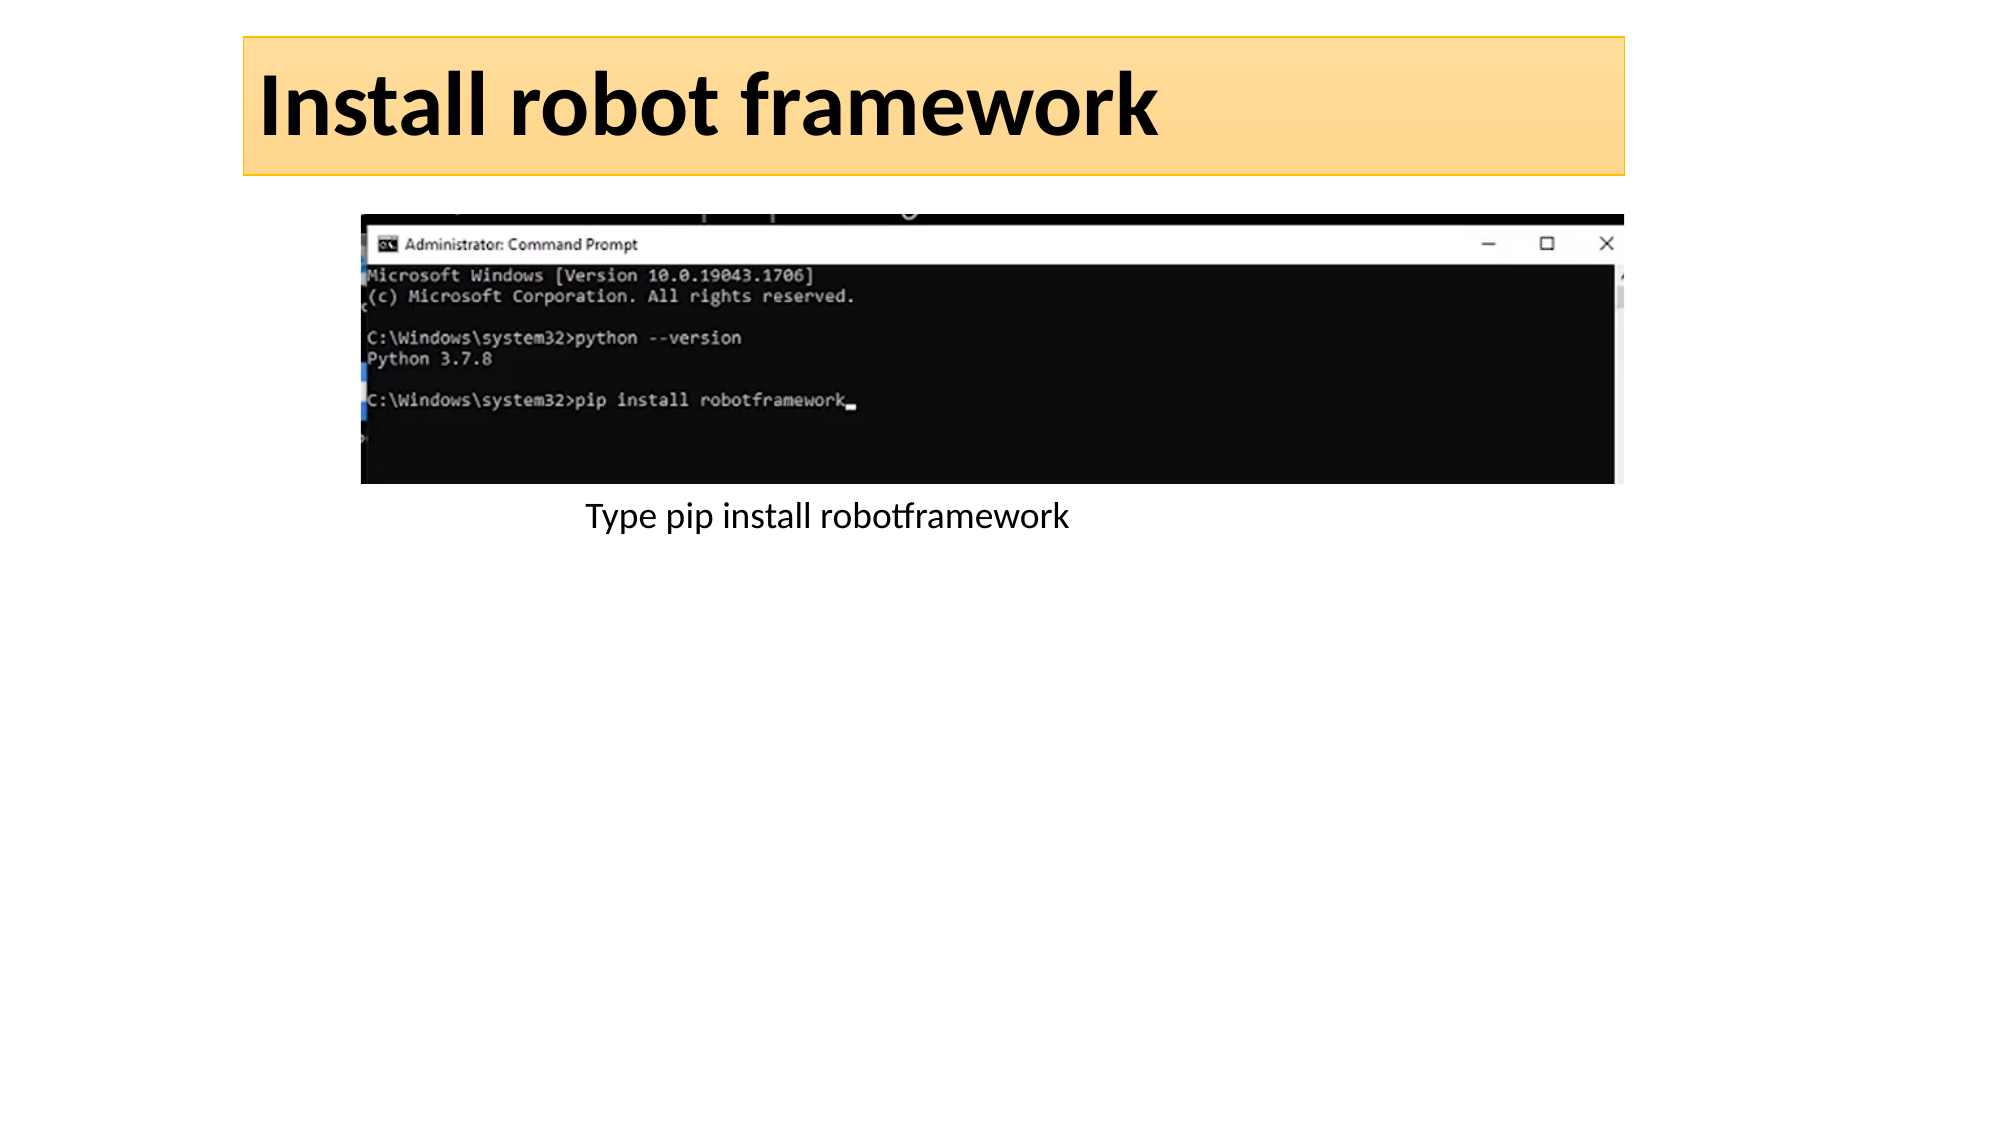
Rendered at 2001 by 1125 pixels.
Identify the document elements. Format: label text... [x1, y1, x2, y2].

picture [360, 214, 1625, 484]
title Install robot framework [243, 37, 1625, 175]
text_box Type pip install robotframework [570, 483, 1202, 544]
